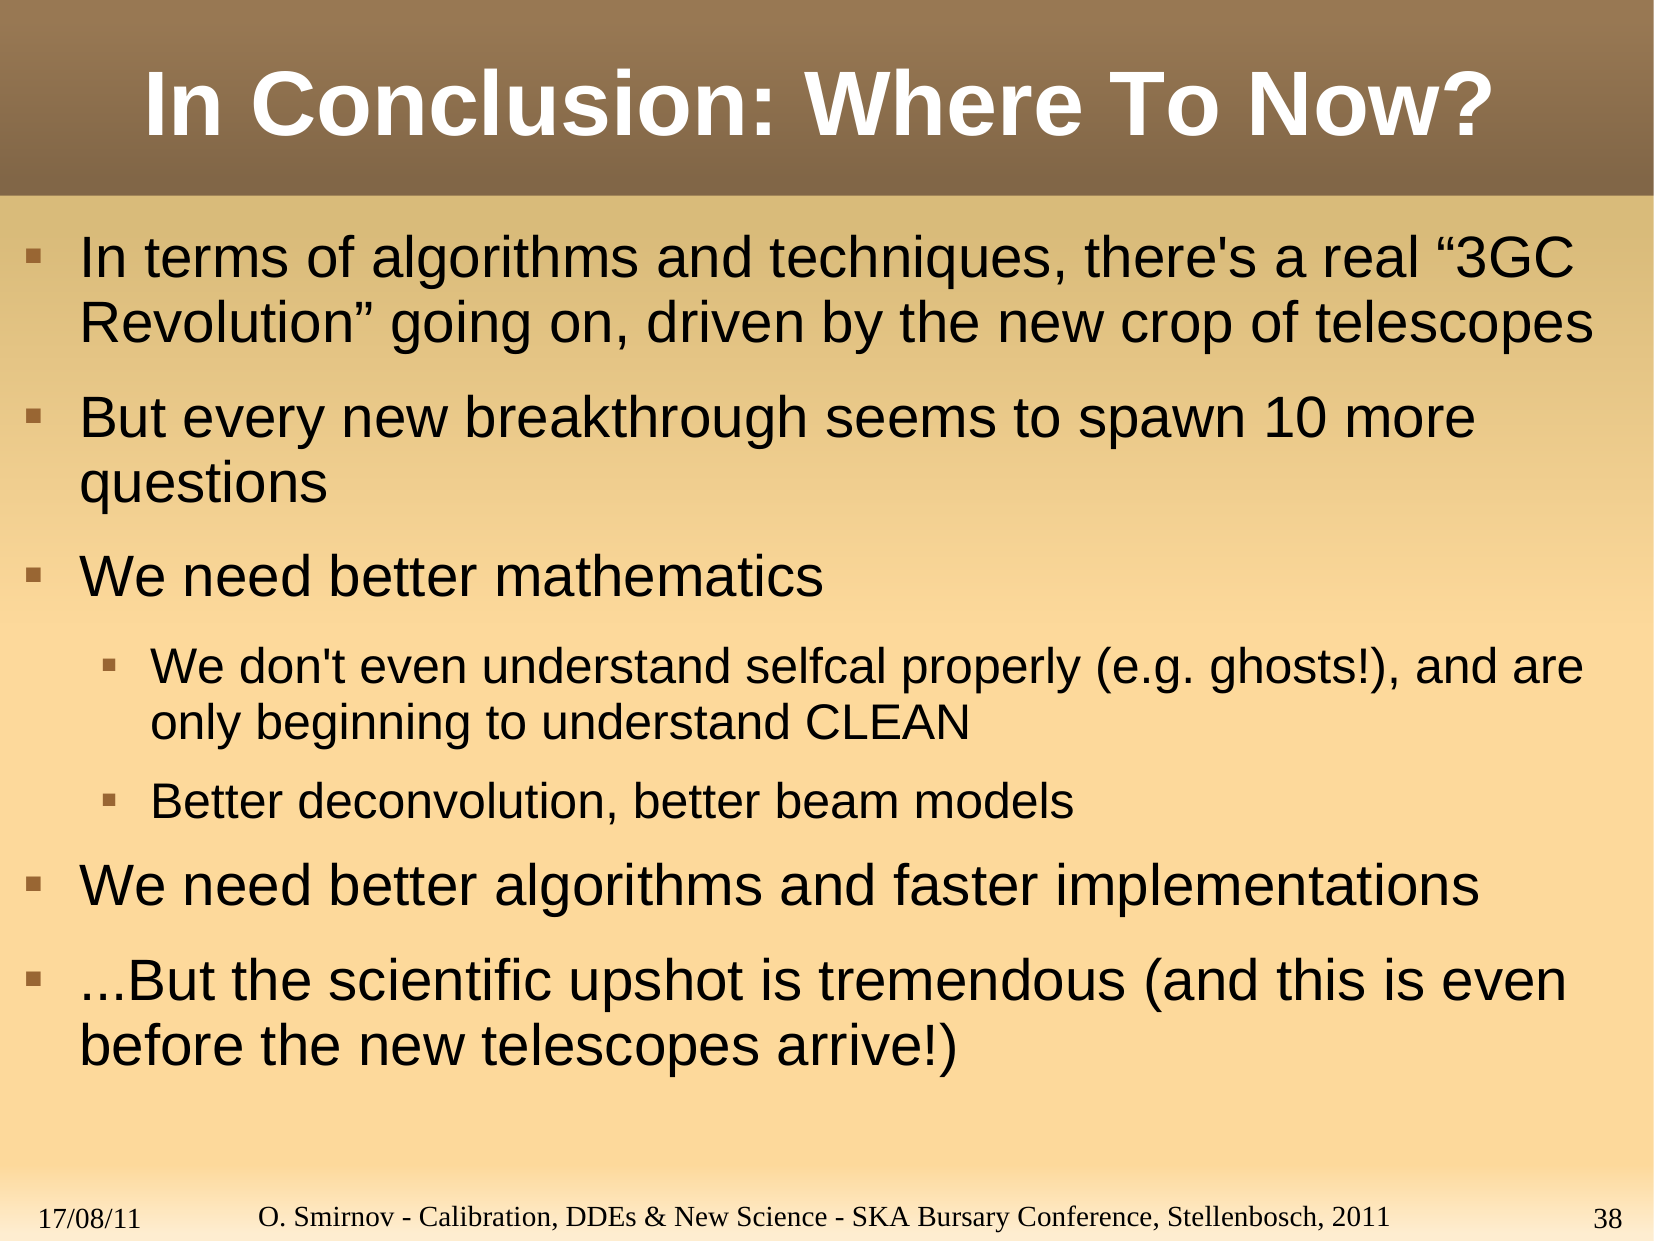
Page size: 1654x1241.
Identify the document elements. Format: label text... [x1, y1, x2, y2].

picture [0, 0, 1654, 1241]
title In Conclusion: Where To Now? [76, 7, 1565, 200]
list In terms of algorithms and techniques, there's a real “3GC Revolution” going on, driven by the new crop of telescopes But every new breakthrough seems to spawn 10 more questions We need better mathematics We don't even understand selfcal properly (e.g. ghosts!), and are only beginning to understand CLEAN Better deconvolution, better beam models We need better algorithms and faster implementations ...But the scientific upshot is tremendous (and this is even before the new telescopes arrive!) [8, 225, 1613, 1163]
